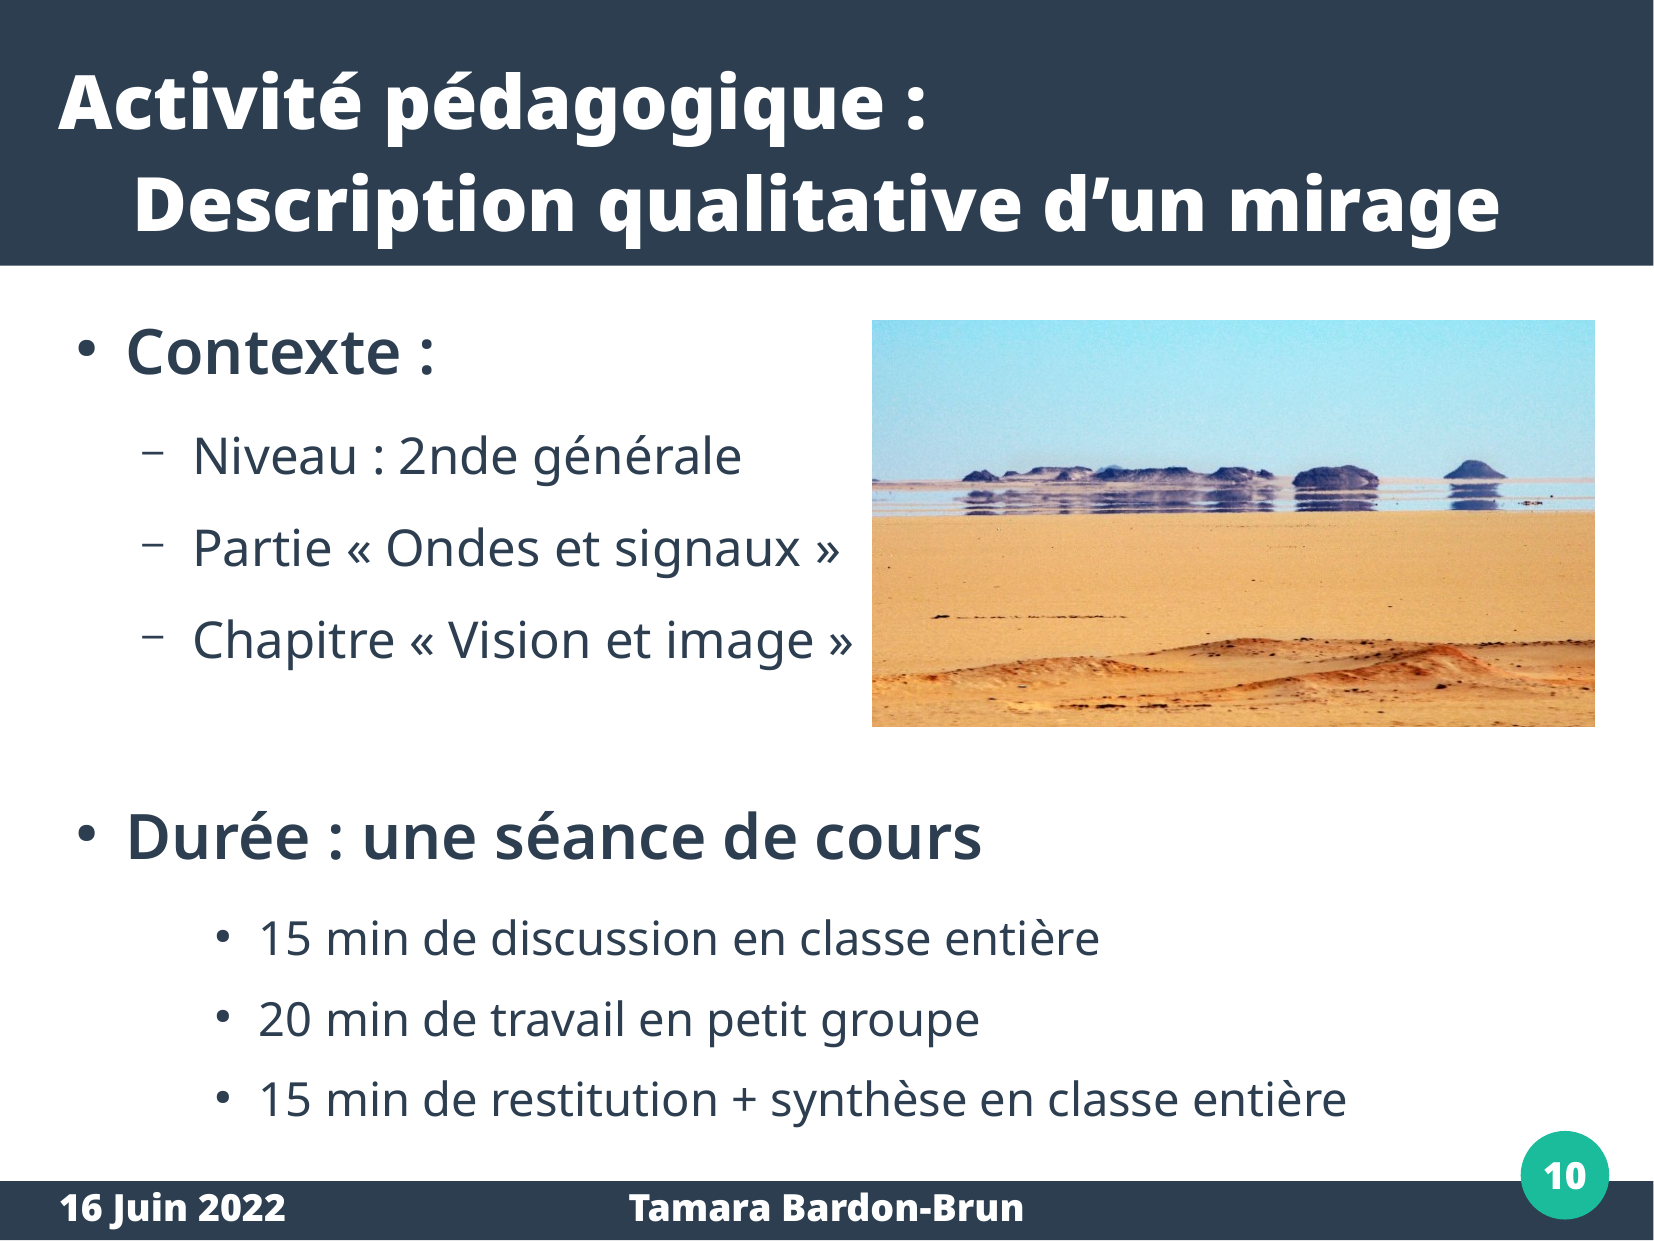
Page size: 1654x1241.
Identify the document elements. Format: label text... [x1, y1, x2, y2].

list Contexte : Niveau : 2nde générale Partie « Ondes et signaux » Chapitre « Vision et image » Durée : une séance de cours 15 min de discussion en classe entière 20 min de travail en petit groupe 15 min de restitution + synthèse en classe entière [59, 307, 1595, 1134]
title Activité pédagogique : Description qualitative d’un mirage [59, 49, 1595, 207]
picture [872, 320, 1595, 727]
